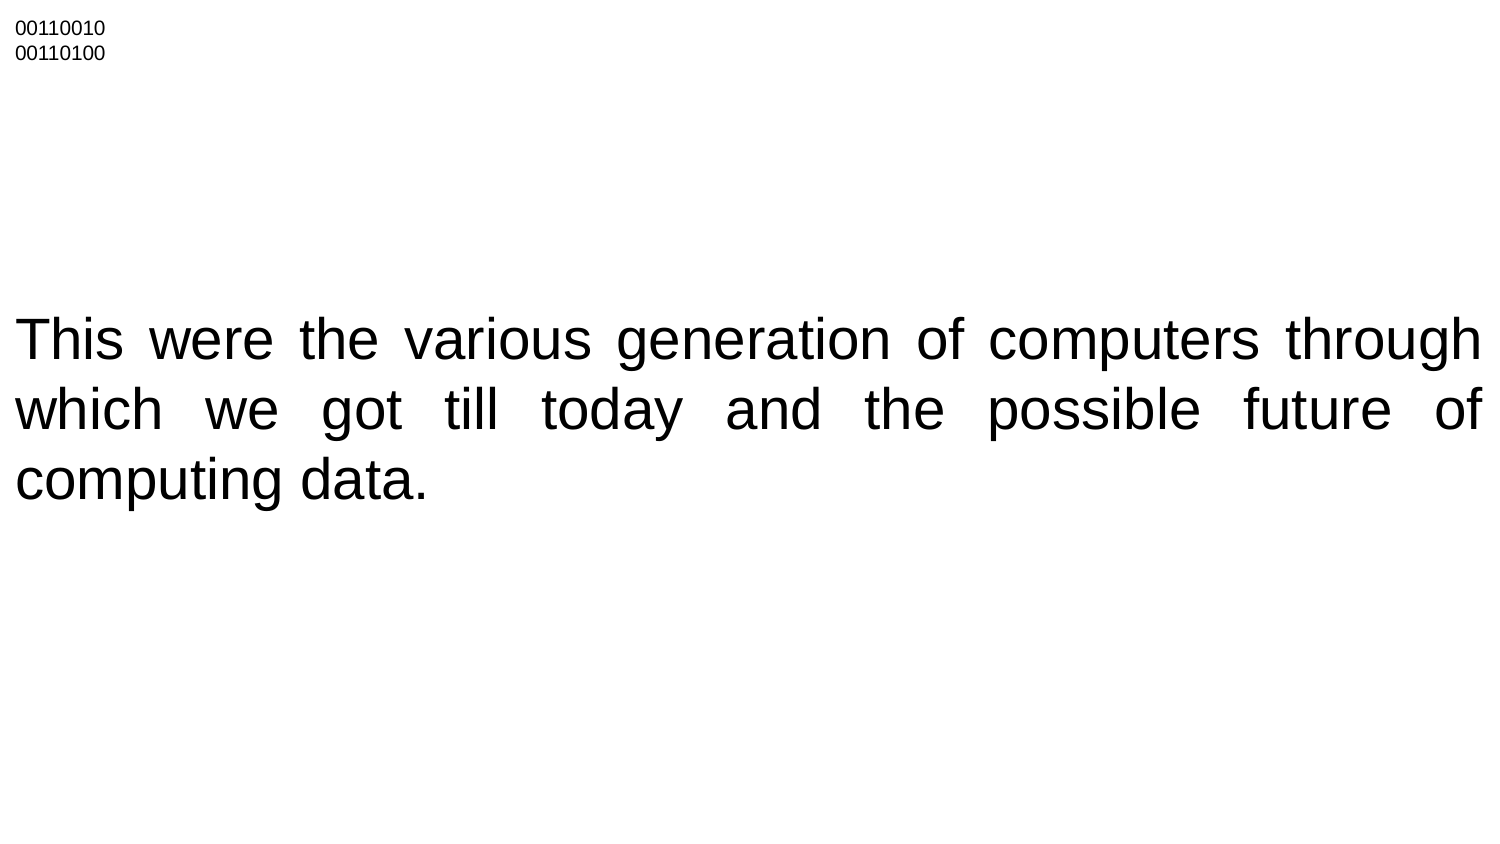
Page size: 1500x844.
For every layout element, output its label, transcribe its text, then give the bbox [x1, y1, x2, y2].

title This were the various generation of computers through which we got till today and the possible future of computing data. [0, 286, 1500, 558]
text_box 00110010 00110100 [0, 0, 215, 49]
